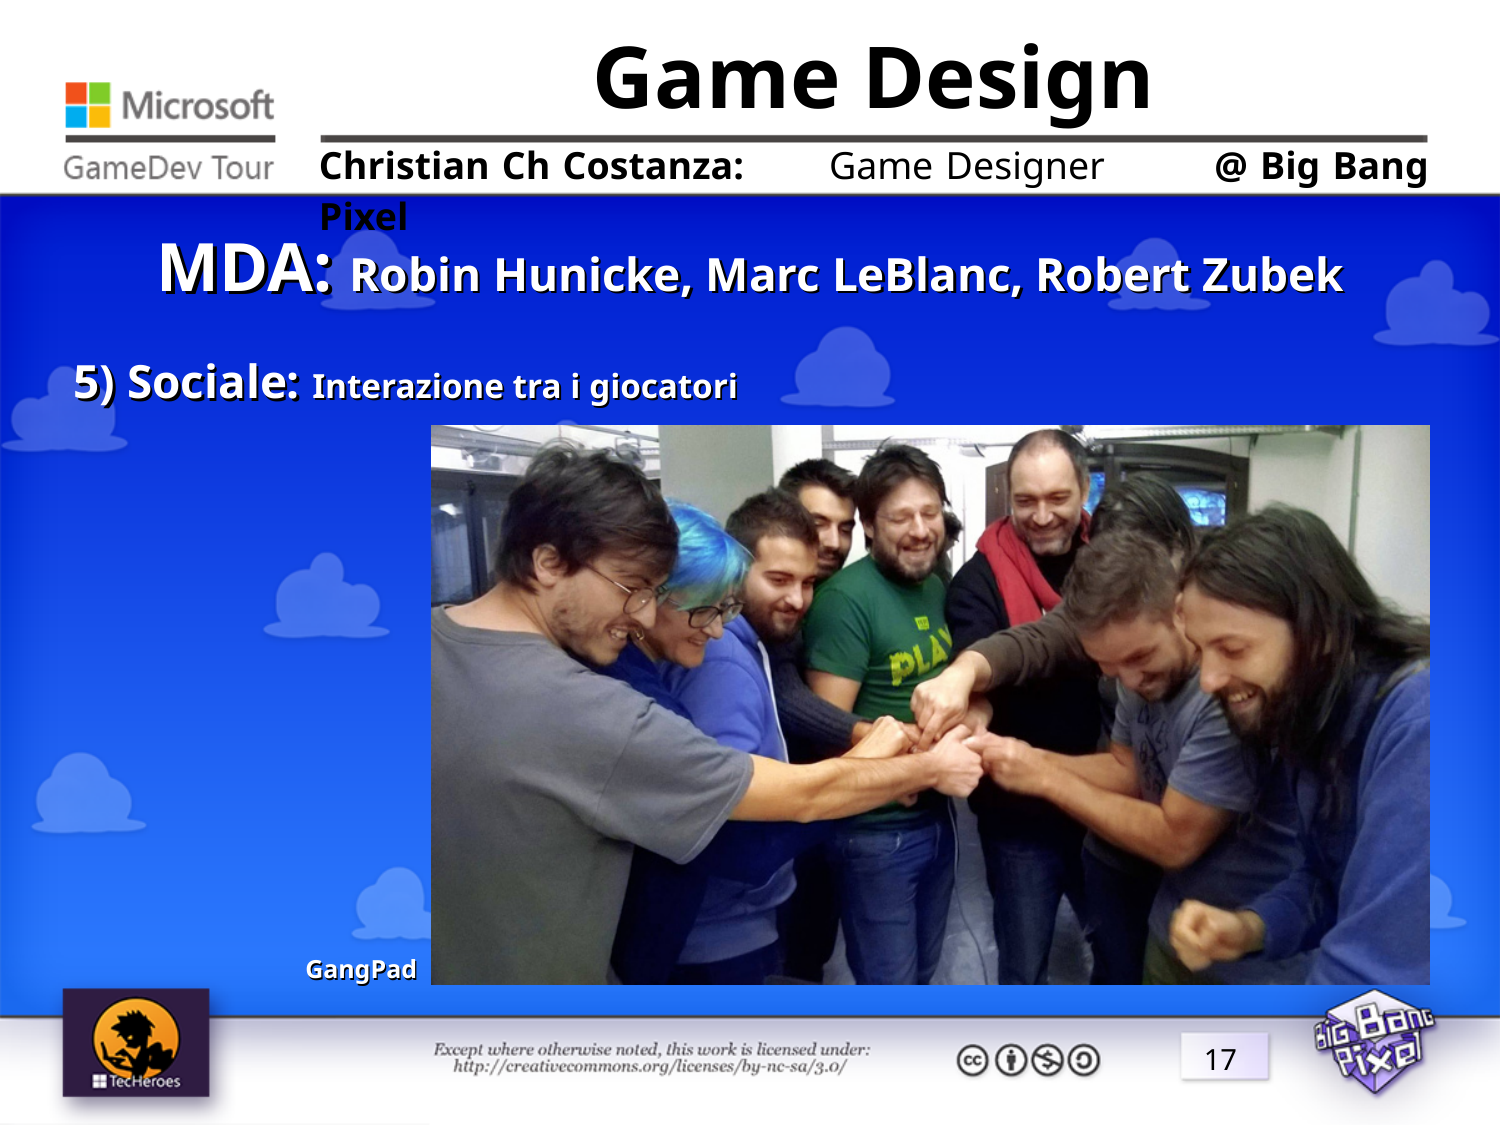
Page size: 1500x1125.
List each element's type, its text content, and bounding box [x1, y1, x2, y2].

text_box Christian Ch Costanza: Game Designer @ Big Bang Pixel [318, 124, 1430, 212]
text_box GangPad [64, 944, 432, 999]
picture [0, 0, 1500, 1125]
text_box Game Design [319, 9, 1430, 142]
text_box MDA: Robin Hunicke, Marc LeBlanc, Robert Zubek [35, 212, 1465, 985]
text_box <numero> [1110, 1033, 1252, 1117]
text_box 5) Sociale: Interazione tra i giocatori [59, 342, 886, 985]
